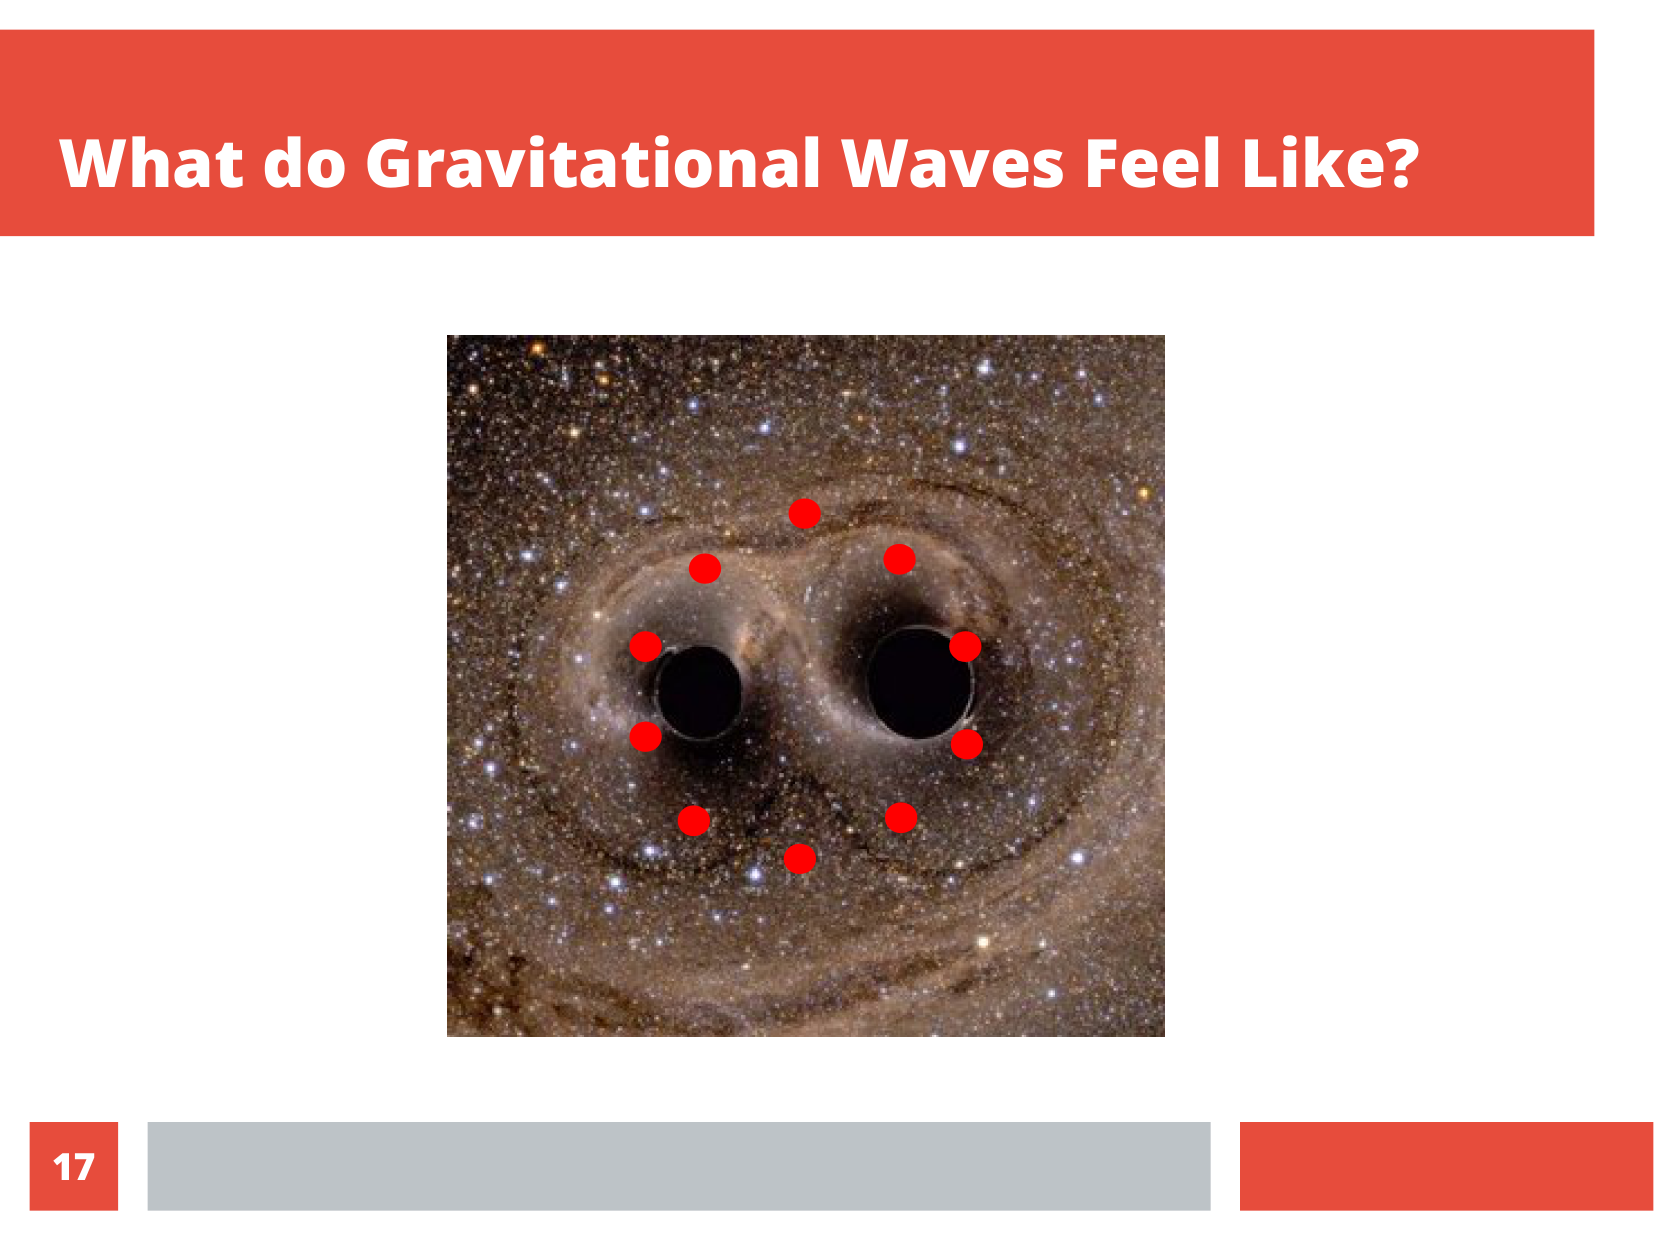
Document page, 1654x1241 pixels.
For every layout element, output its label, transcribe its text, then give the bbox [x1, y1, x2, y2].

title What do Gravitational Waves Feel Like? [59, 59, 1595, 207]
picture [447, 335, 1165, 1037]
